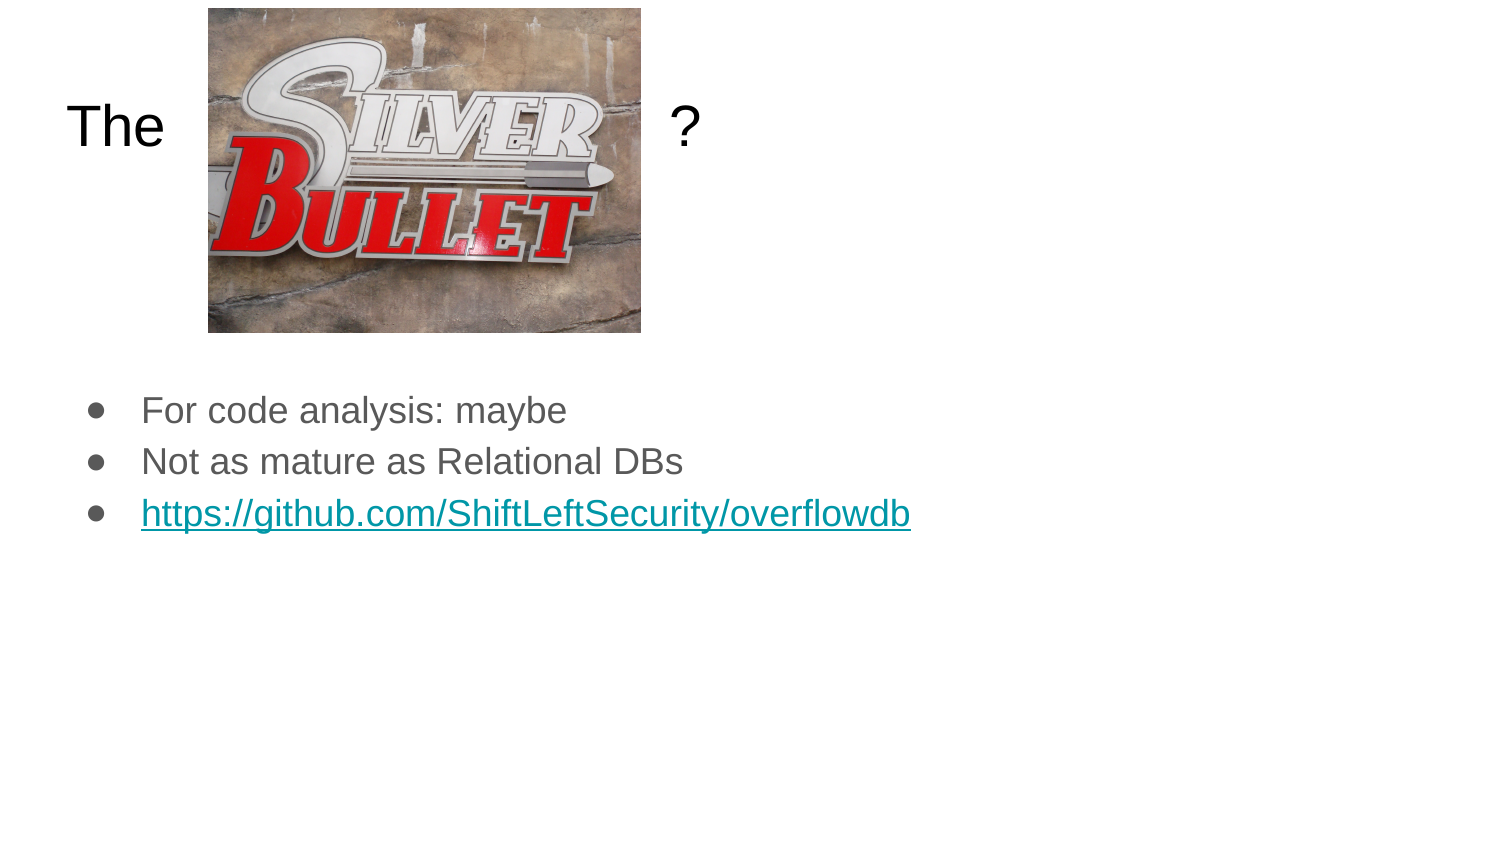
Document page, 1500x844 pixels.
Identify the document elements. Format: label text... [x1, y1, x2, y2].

picture [208, 8, 641, 333]
title The ? [51, 72, 208, 167]
list For code analysis: maybe Not as mature as Relational DBs https://github.com/ShiftLeftSecurity/overflowdb [51, 364, 1449, 844]
title The ? [641, 72, 1449, 167]
